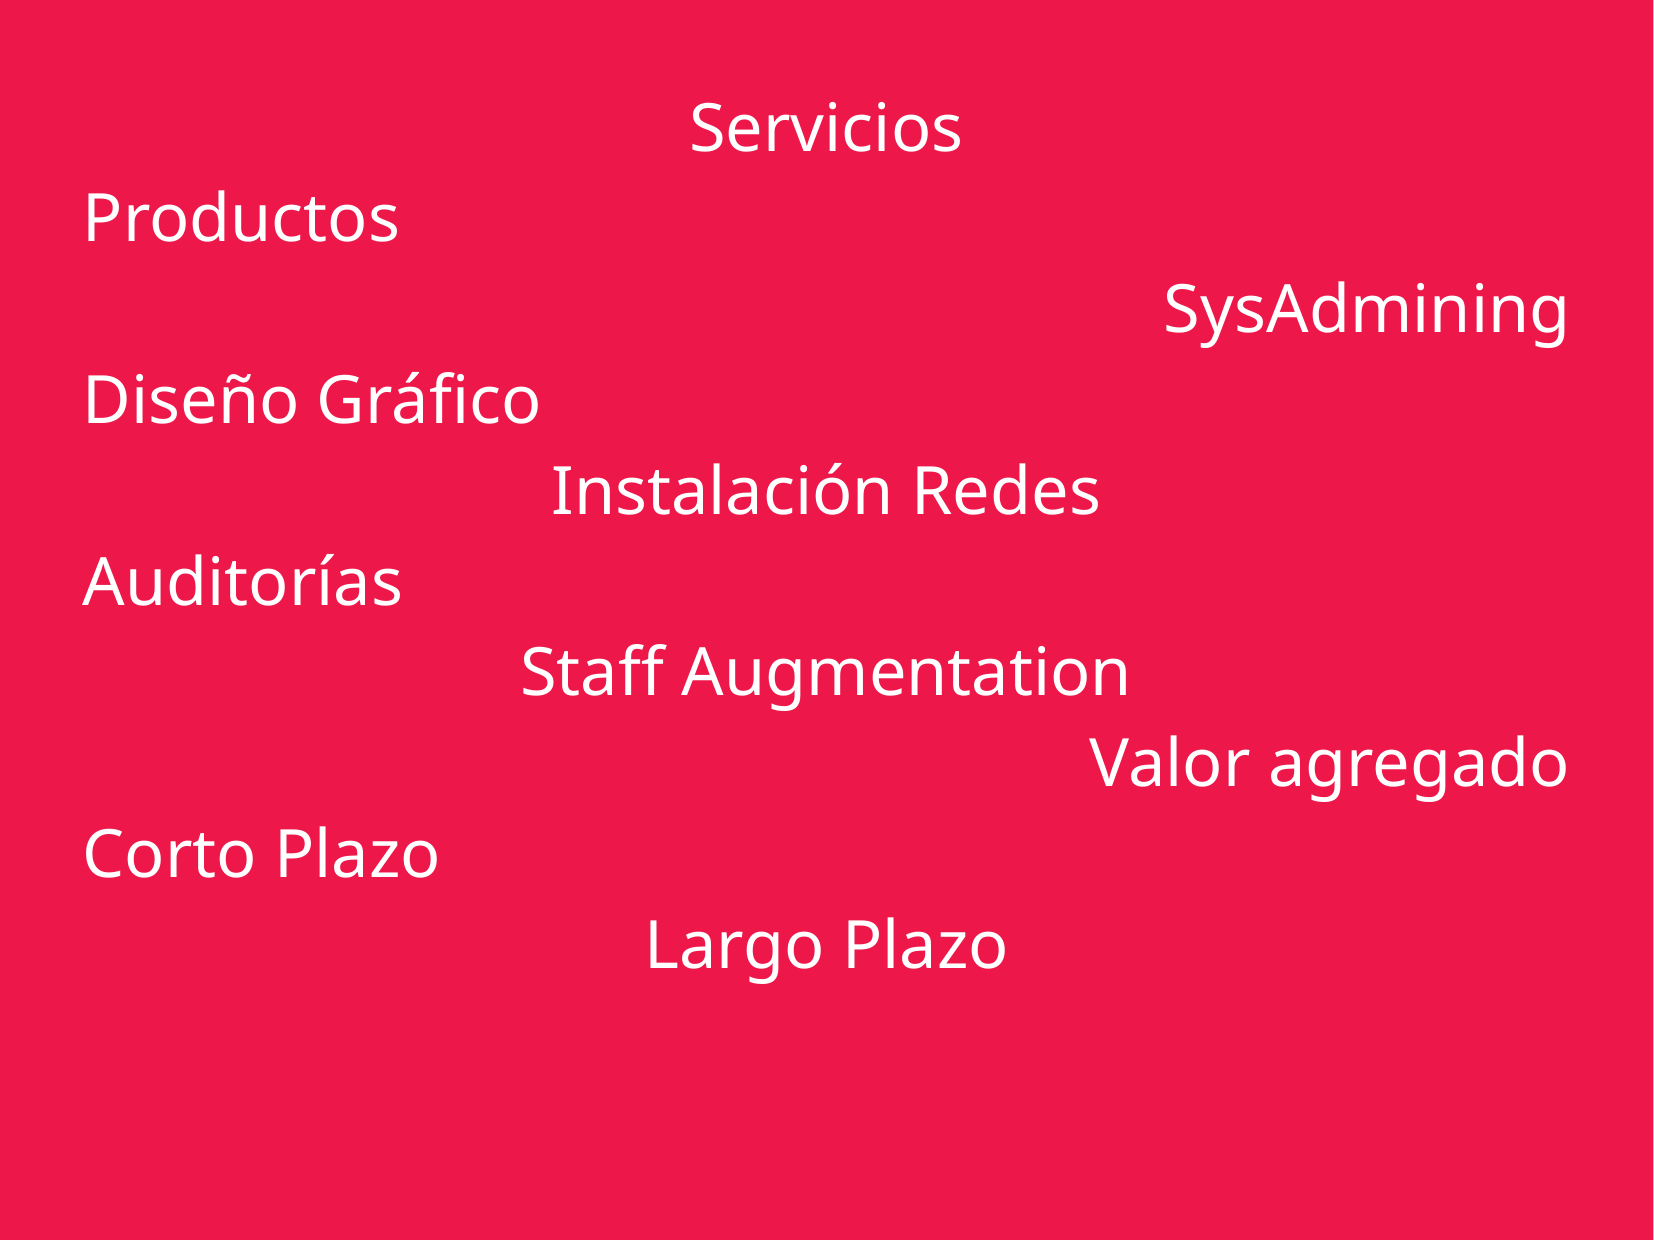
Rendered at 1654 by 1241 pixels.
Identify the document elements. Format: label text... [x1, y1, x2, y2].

subtitle Servicios Productos SysAdmining Diseño Gráfico Instalación Redes Auditorías Staff Augmentation Valor agregado Corto Plazo Largo Plazo [82, 56, 1571, 1102]
